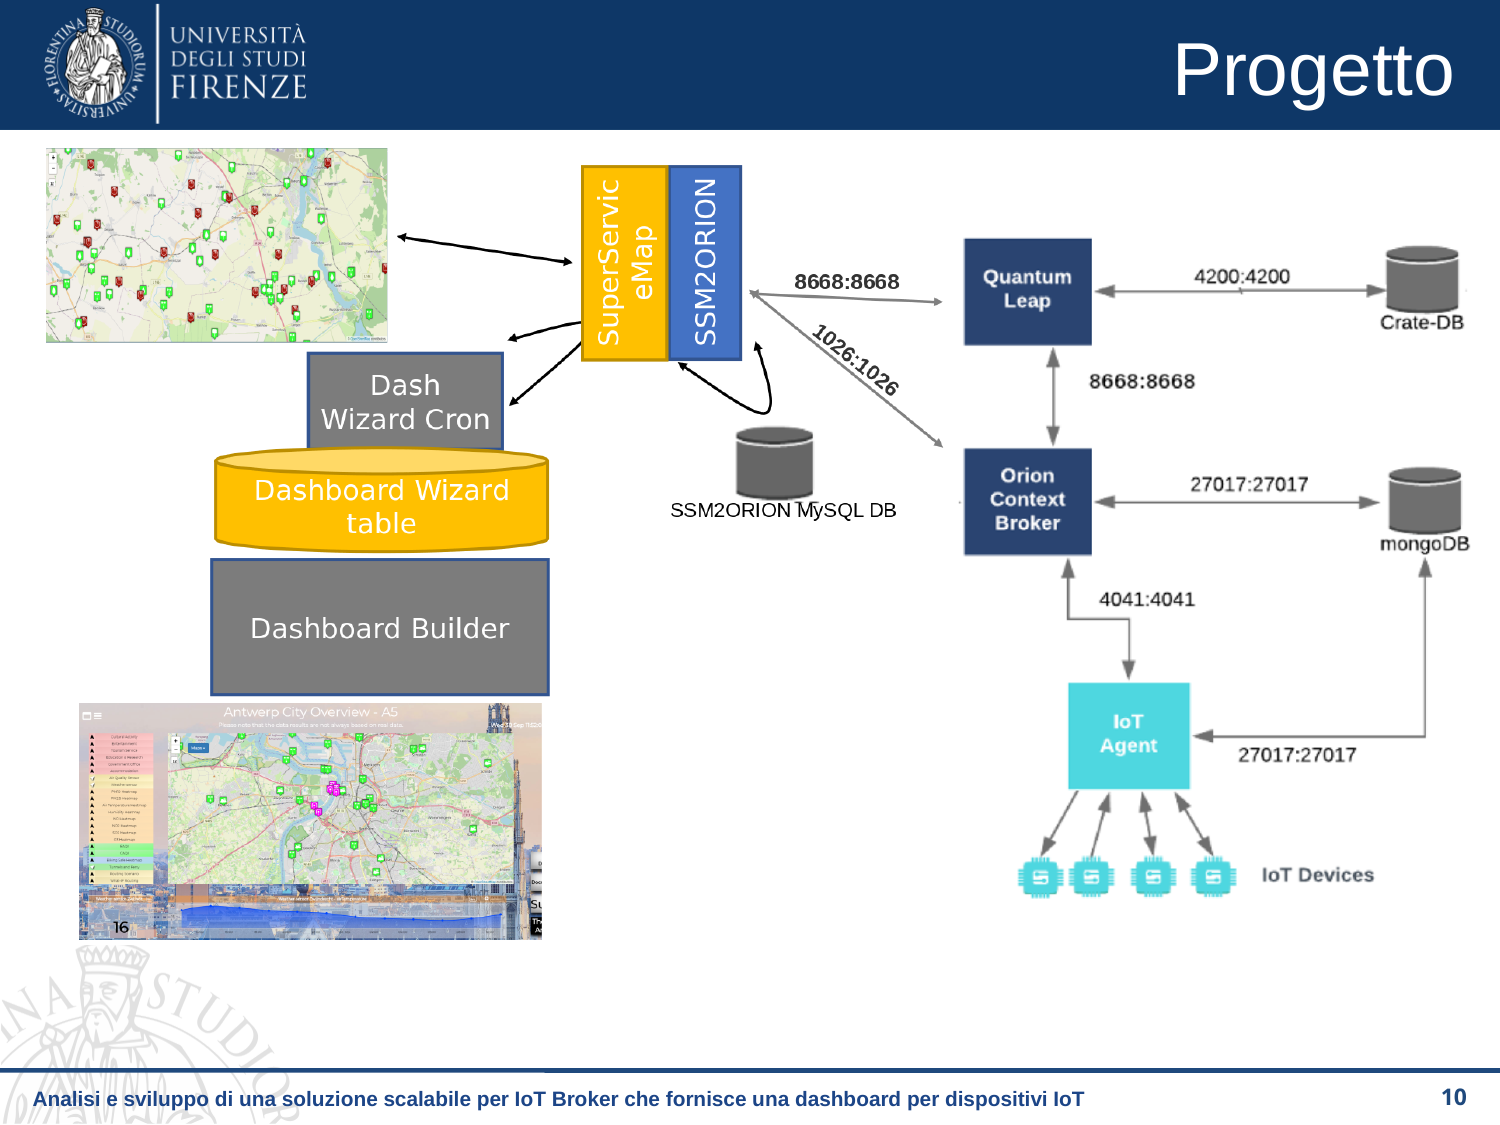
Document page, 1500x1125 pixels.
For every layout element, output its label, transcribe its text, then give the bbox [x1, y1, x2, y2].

footer Analisi e sviluppo di una soluzione scalabile per IoT Broker che fornisce una dashboard per dispositivi IoT [17, 1082, 1132, 1115]
picture [0, 0, 1500, 131]
picture [0, 1073, 355, 1125]
slide_number 13 [1132, 1082, 1483, 1115]
picture [0, 148, 1471, 1068]
title Progetto [324, 30, 1471, 100]
